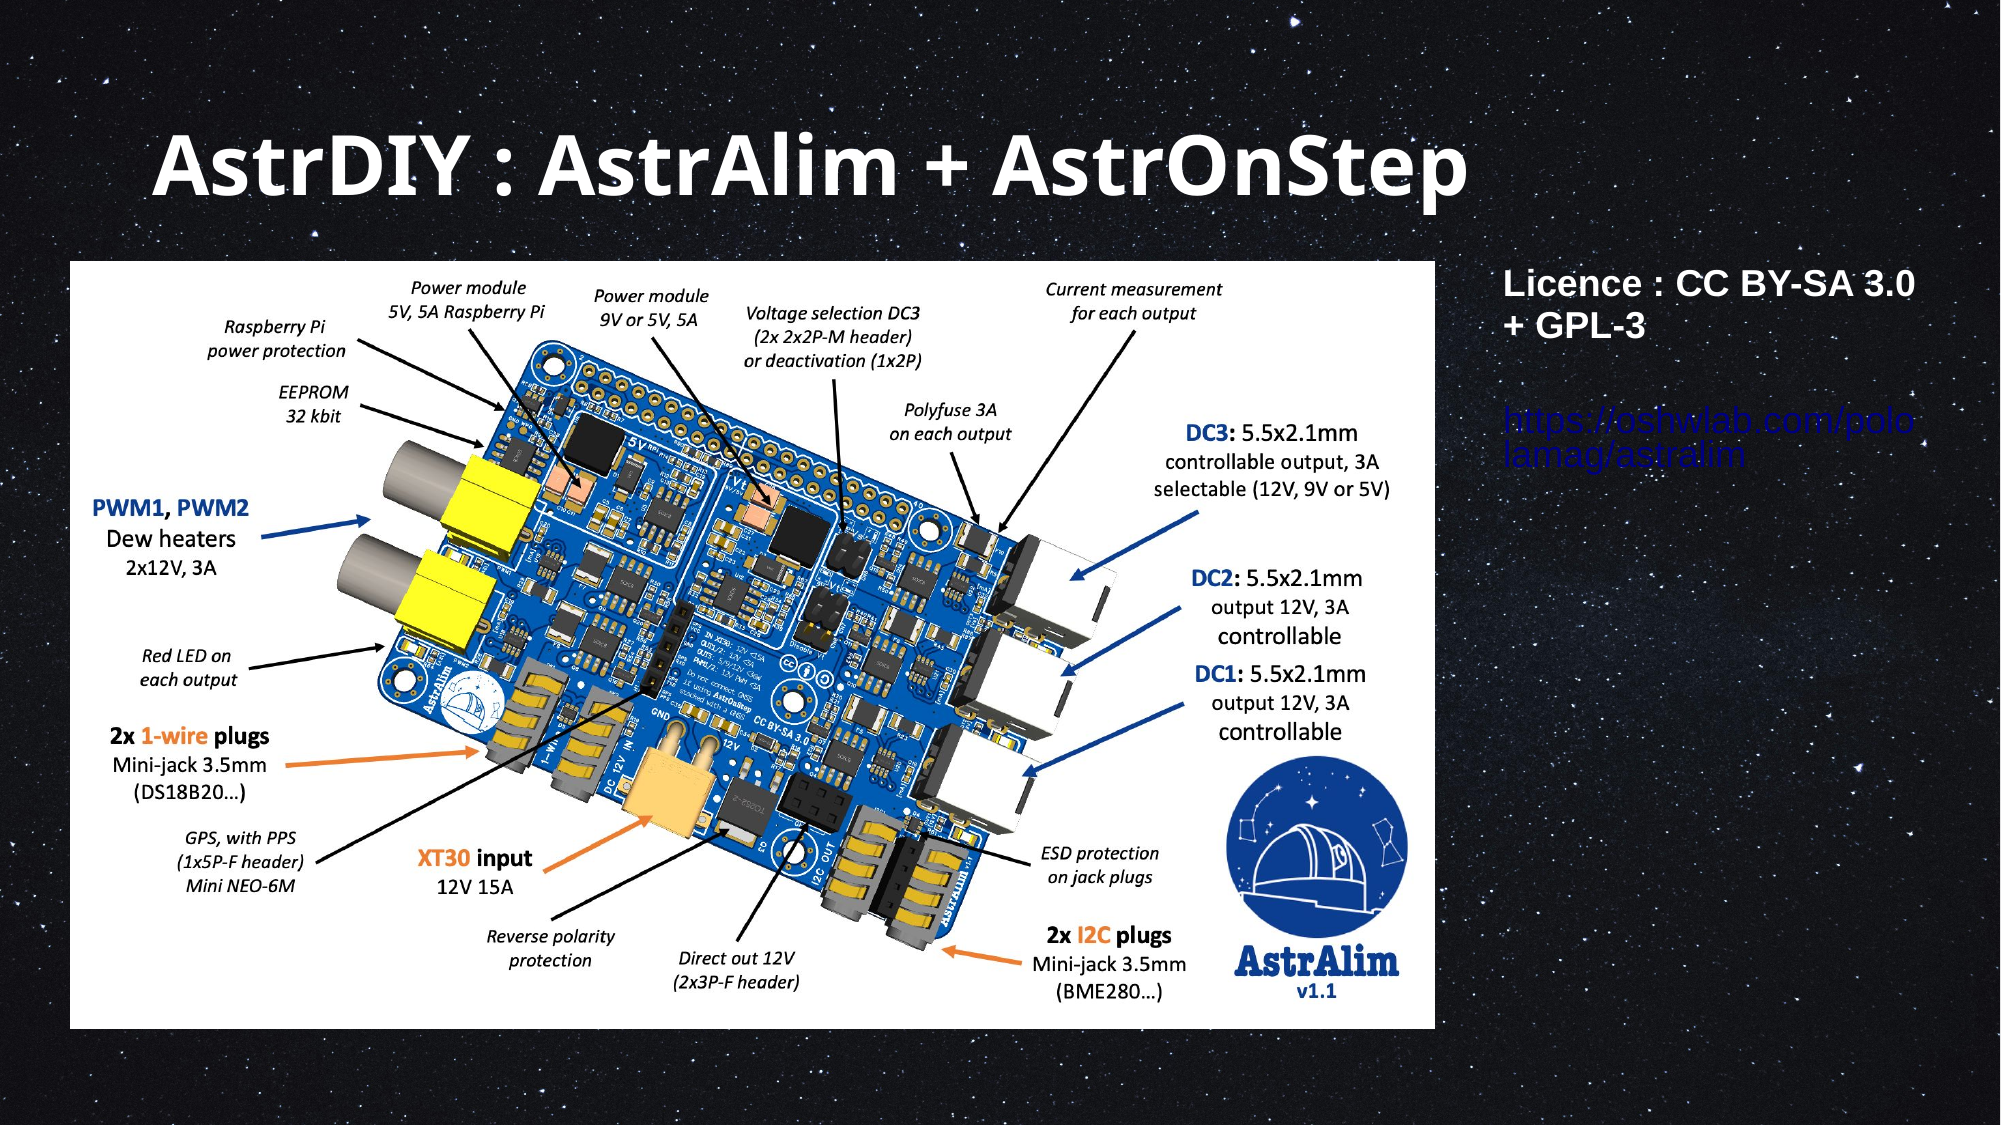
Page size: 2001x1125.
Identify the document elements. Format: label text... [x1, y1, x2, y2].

text_box https://oshwlab.com/pololamag/astralim [1488, 391, 1938, 491]
picture [0, 0, 2001, 1125]
text_box Licence : CC BY-SA 3.0 + GPL-3 [1488, 255, 1973, 355]
title AstrDIY : AstrAlim + AstrOnStep [137, 59, 1583, 278]
